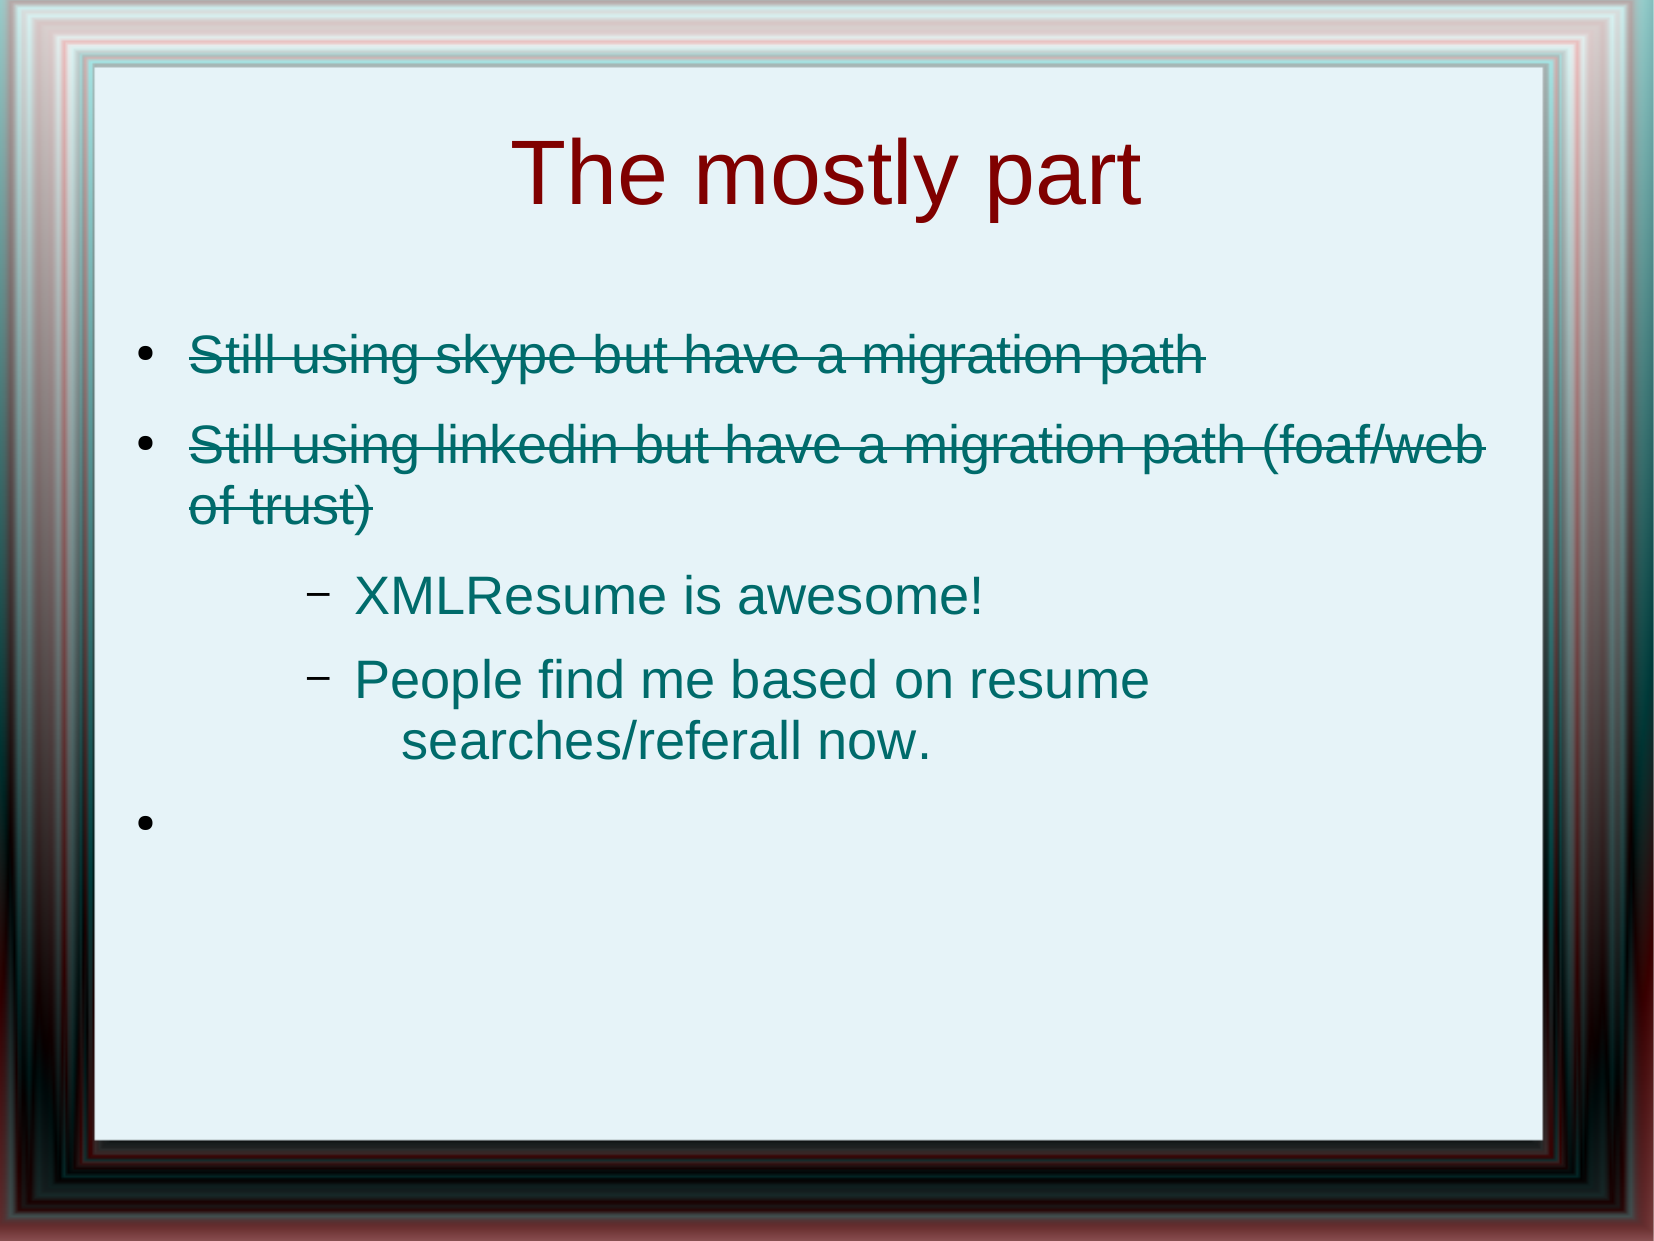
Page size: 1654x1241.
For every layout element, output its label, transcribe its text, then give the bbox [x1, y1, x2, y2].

title The mostly part [118, 95, 1536, 250]
list Still using skype but have a migration path Still using linkedin but have a migration path (foaf/web of trust) XMLResume is awesome! People find me based on resume searches/referall now. [118, 324, 1506, 1129]
picture [0, 0, 1654, 1241]
